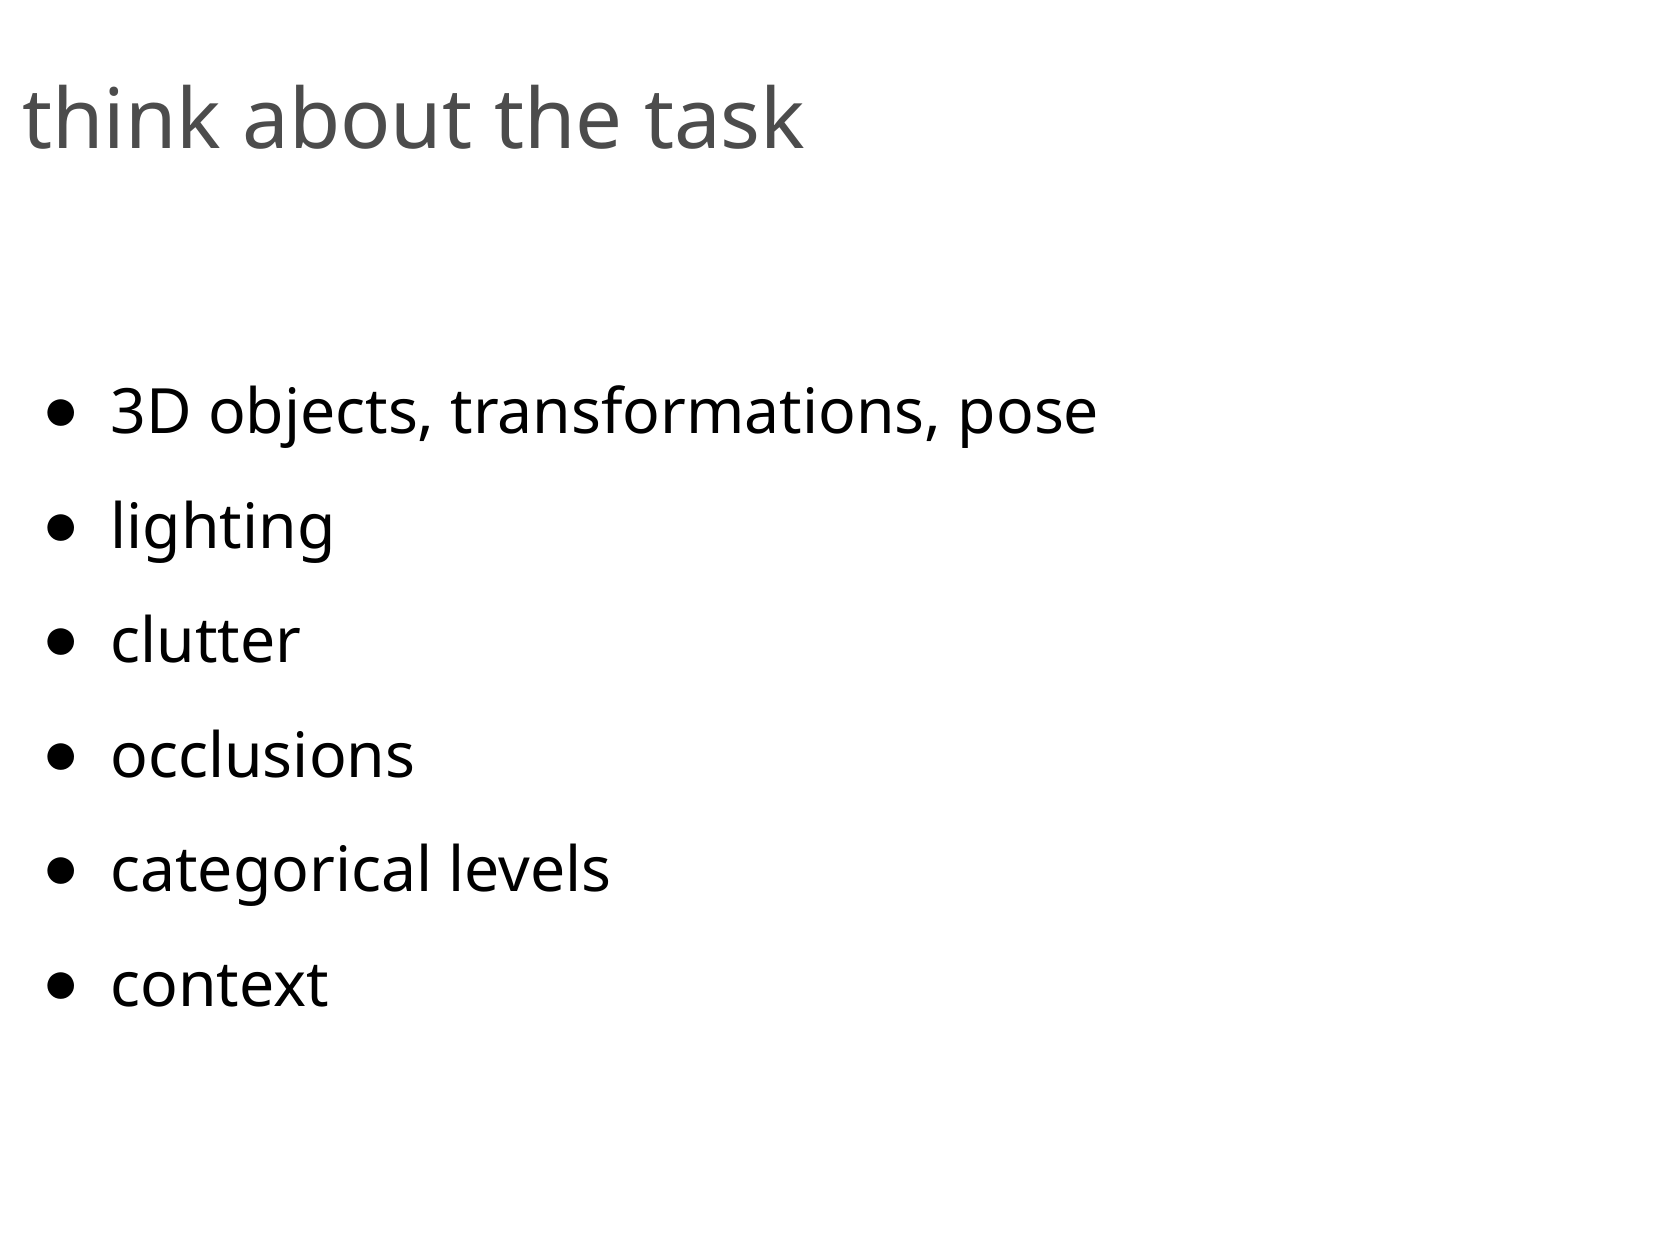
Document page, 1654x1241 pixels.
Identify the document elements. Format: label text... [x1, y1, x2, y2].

list 3D objects, transformations, pose lighting clutter occlusions categorical levels context [25, 226, 1654, 1166]
title think about the task [22, 19, 1654, 213]
